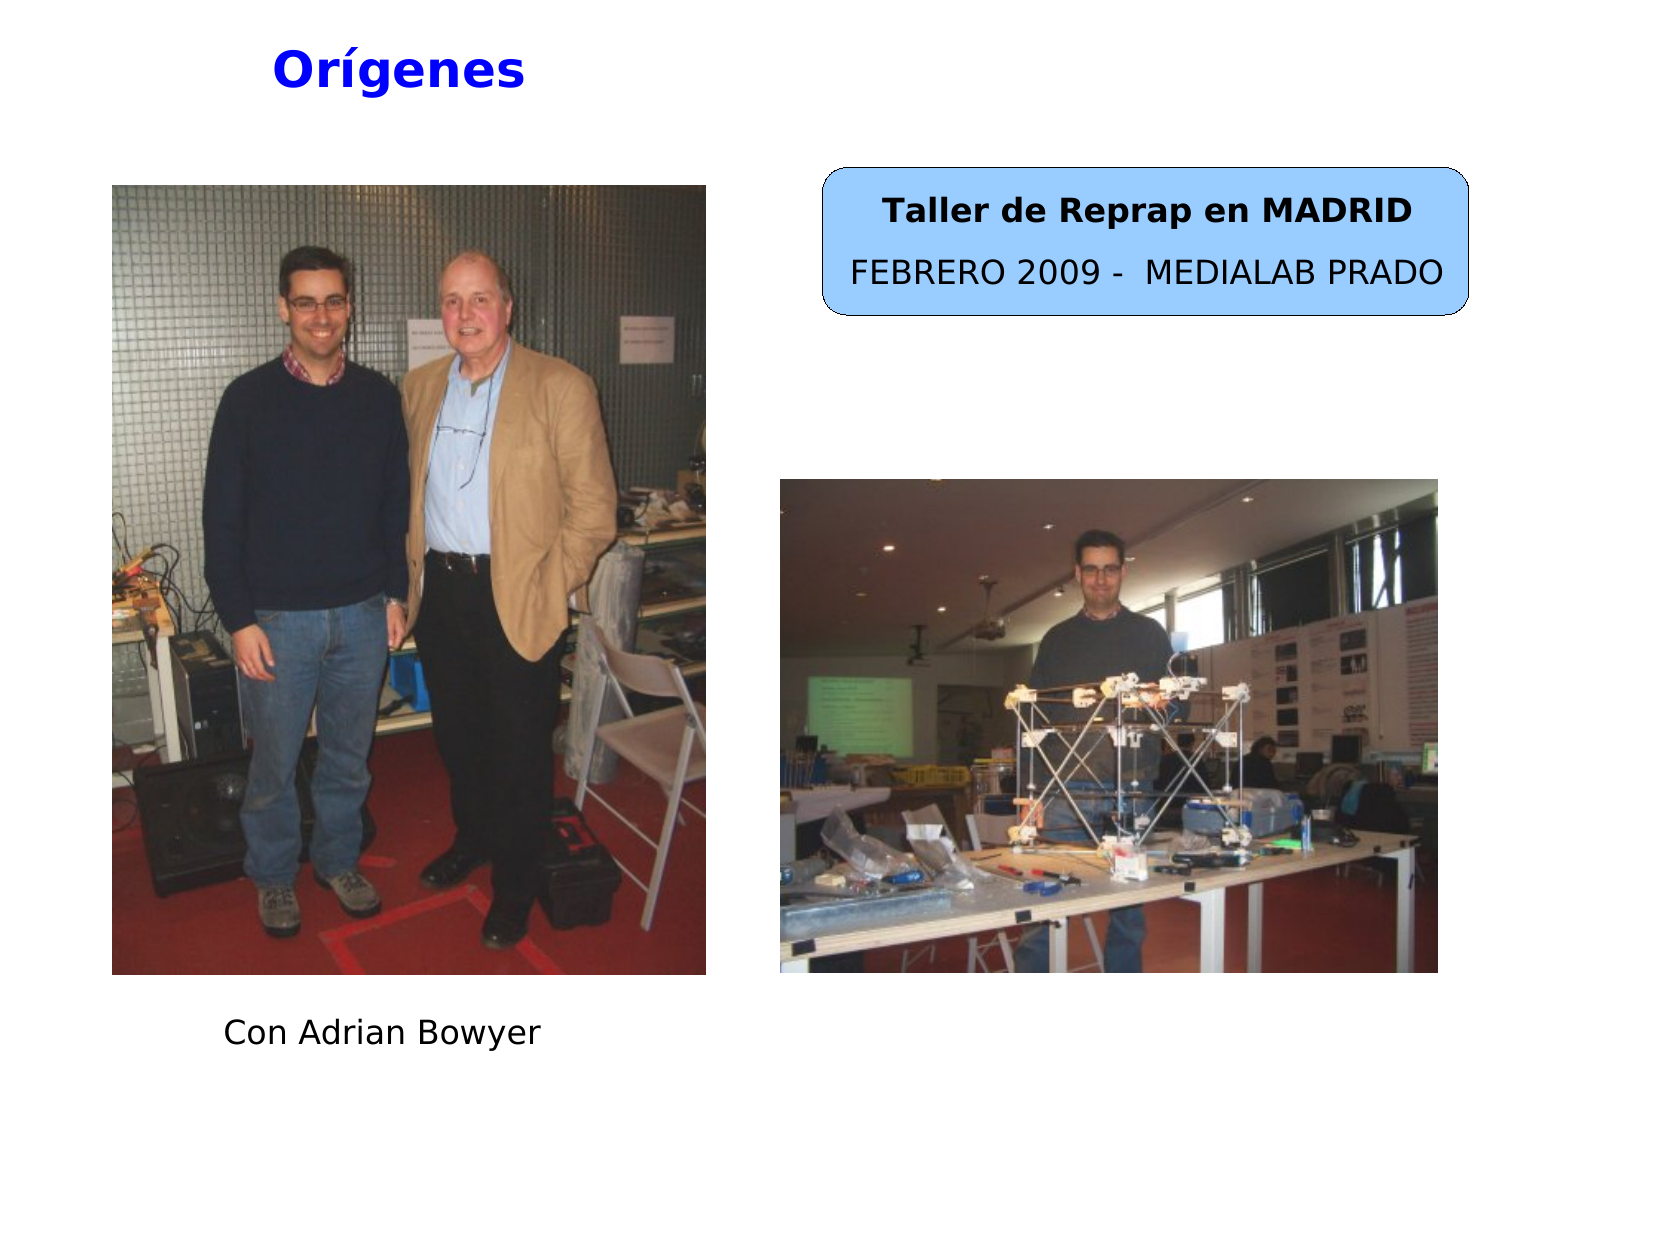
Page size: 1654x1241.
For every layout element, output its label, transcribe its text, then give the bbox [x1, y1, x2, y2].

picture [780, 479, 1438, 974]
text_box Taller de Reprap en MADRID FEBRERO 2009 - MEDIALAB PRADO [835, 184, 1576, 300]
text_box Orígenes [257, 33, 860, 107]
picture [112, 185, 706, 976]
text_box Con Adrian Bowyer [208, 1006, 601, 1066]
text_box [822, 167, 1468, 316]
